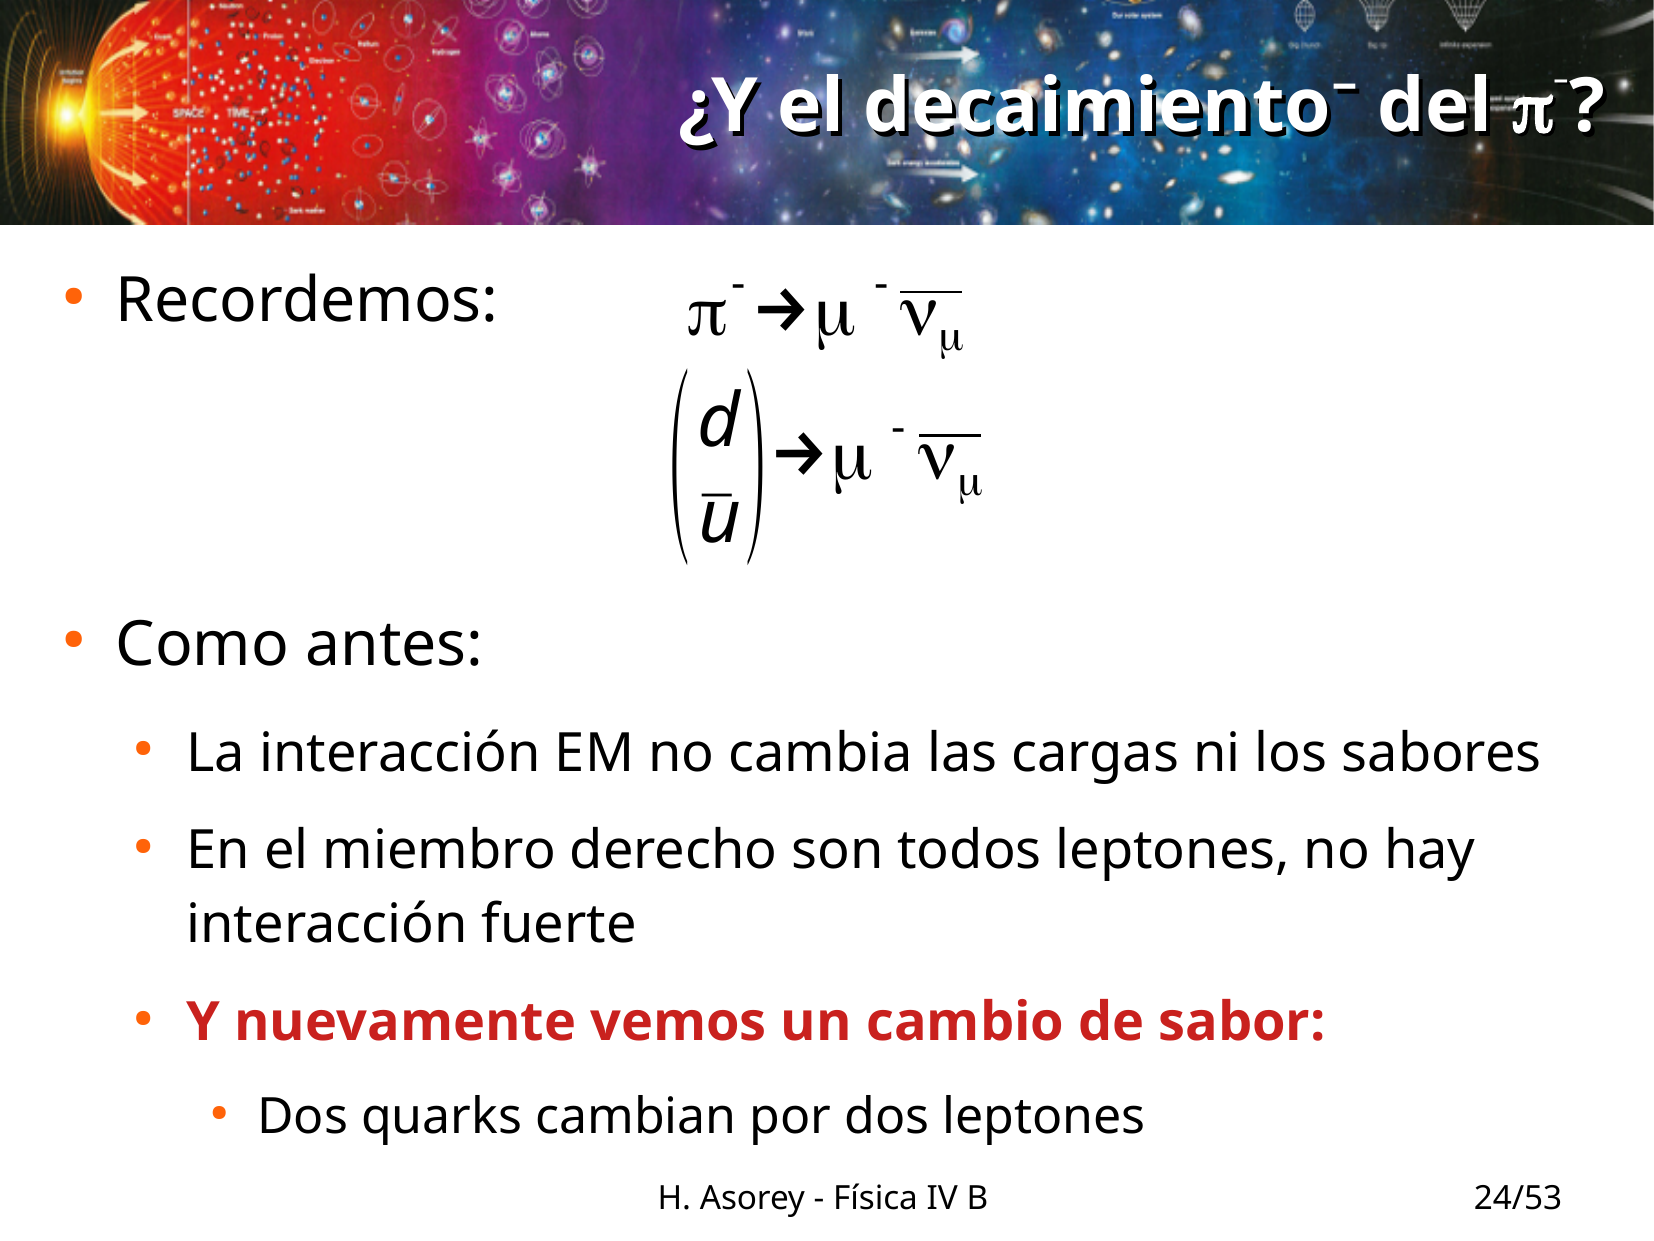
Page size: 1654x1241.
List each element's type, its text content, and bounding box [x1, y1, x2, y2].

chart [660, 254, 990, 571]
title ¿Y el decaimiento⁻ del p⁻? [45, 15, 1606, 191]
list Recordemos: Como antes: La interacción EM no cambia las cargas ni los sabores En el miembro derecho son todos leptones, no hay interacción fuerte Y nuevamente vemos un cambio de sabor: Dos quarks cambian por dos leptones [45, 255, 1606, 1156]
picture [0, 0, 1654, 225]
